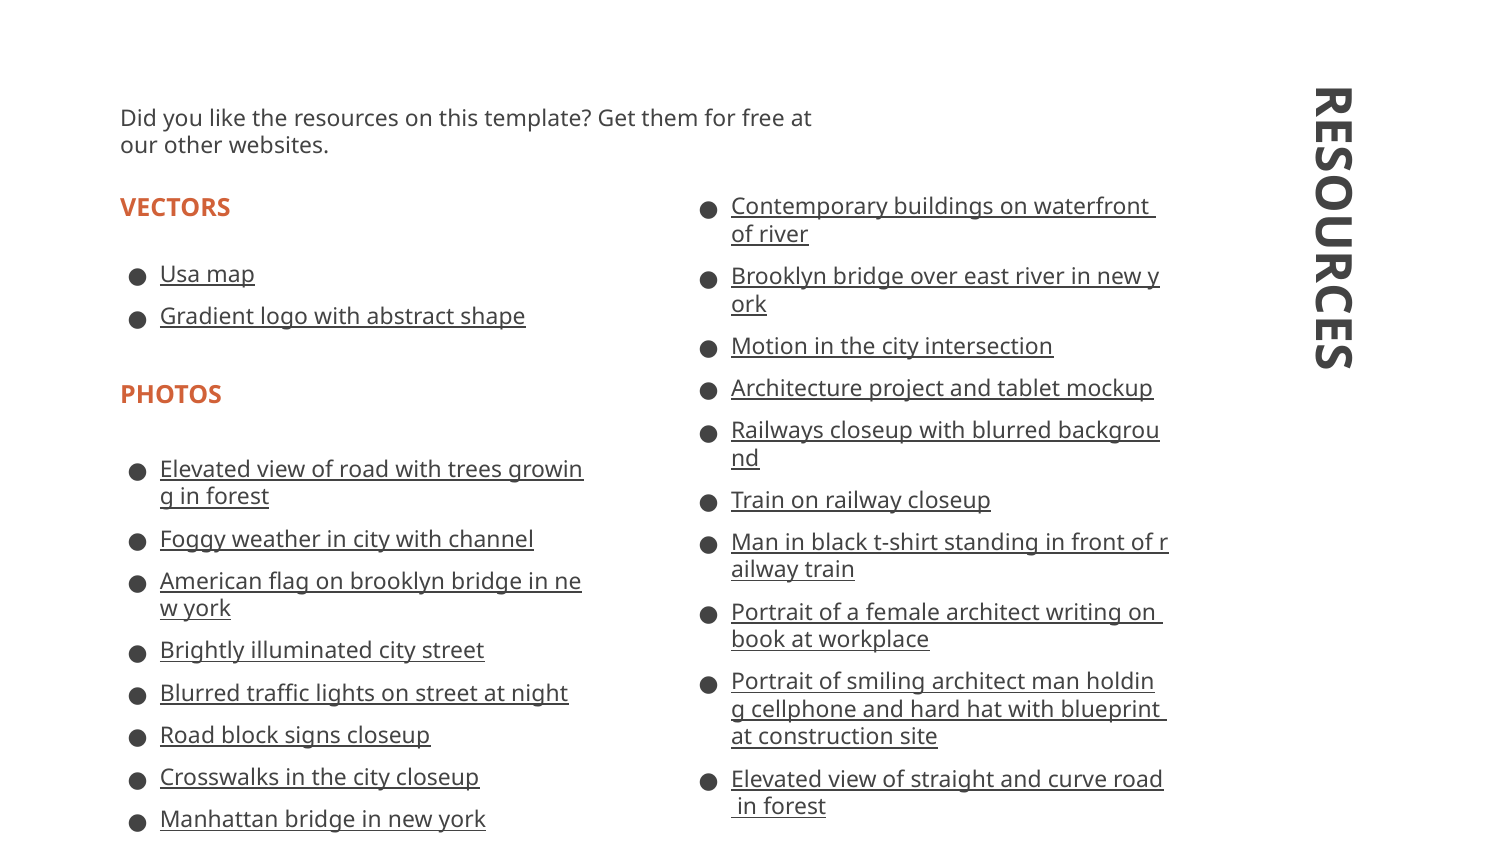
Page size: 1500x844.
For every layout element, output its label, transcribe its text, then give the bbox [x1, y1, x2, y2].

list Contemporary buildings on waterfront of river Brooklyn bridge over east river in new york Motion in the city intersection Architecture project and tablet mockup Railways closeup with blurred background Train on railway closeup Man in black t-shirt standing in front of railway train Portrait of a female architect writing on book at workplace Portrait of smiling architect man holding cellphone and hard hat with blueprint at construction site Elevated view of straight and curve road in forest [676, 172, 1184, 415]
title RESOURCES [1296, 69, 1377, 472]
subtitle Did you like the resources on this template? Get them for free at our other websites. [105, 88, 869, 201]
list VECTORS Usa map Gradient logo with abstract shape PHOTOS Elevated view of road with trees growing in forest Foggy weather in city with channel American flag on brooklyn bridge in new york Brightly illuminated city street Blurred traffic lights on street at night Road block signs closeup Crosswalks in the city closeup Manhattan bridge in new york [105, 201, 613, 415]
